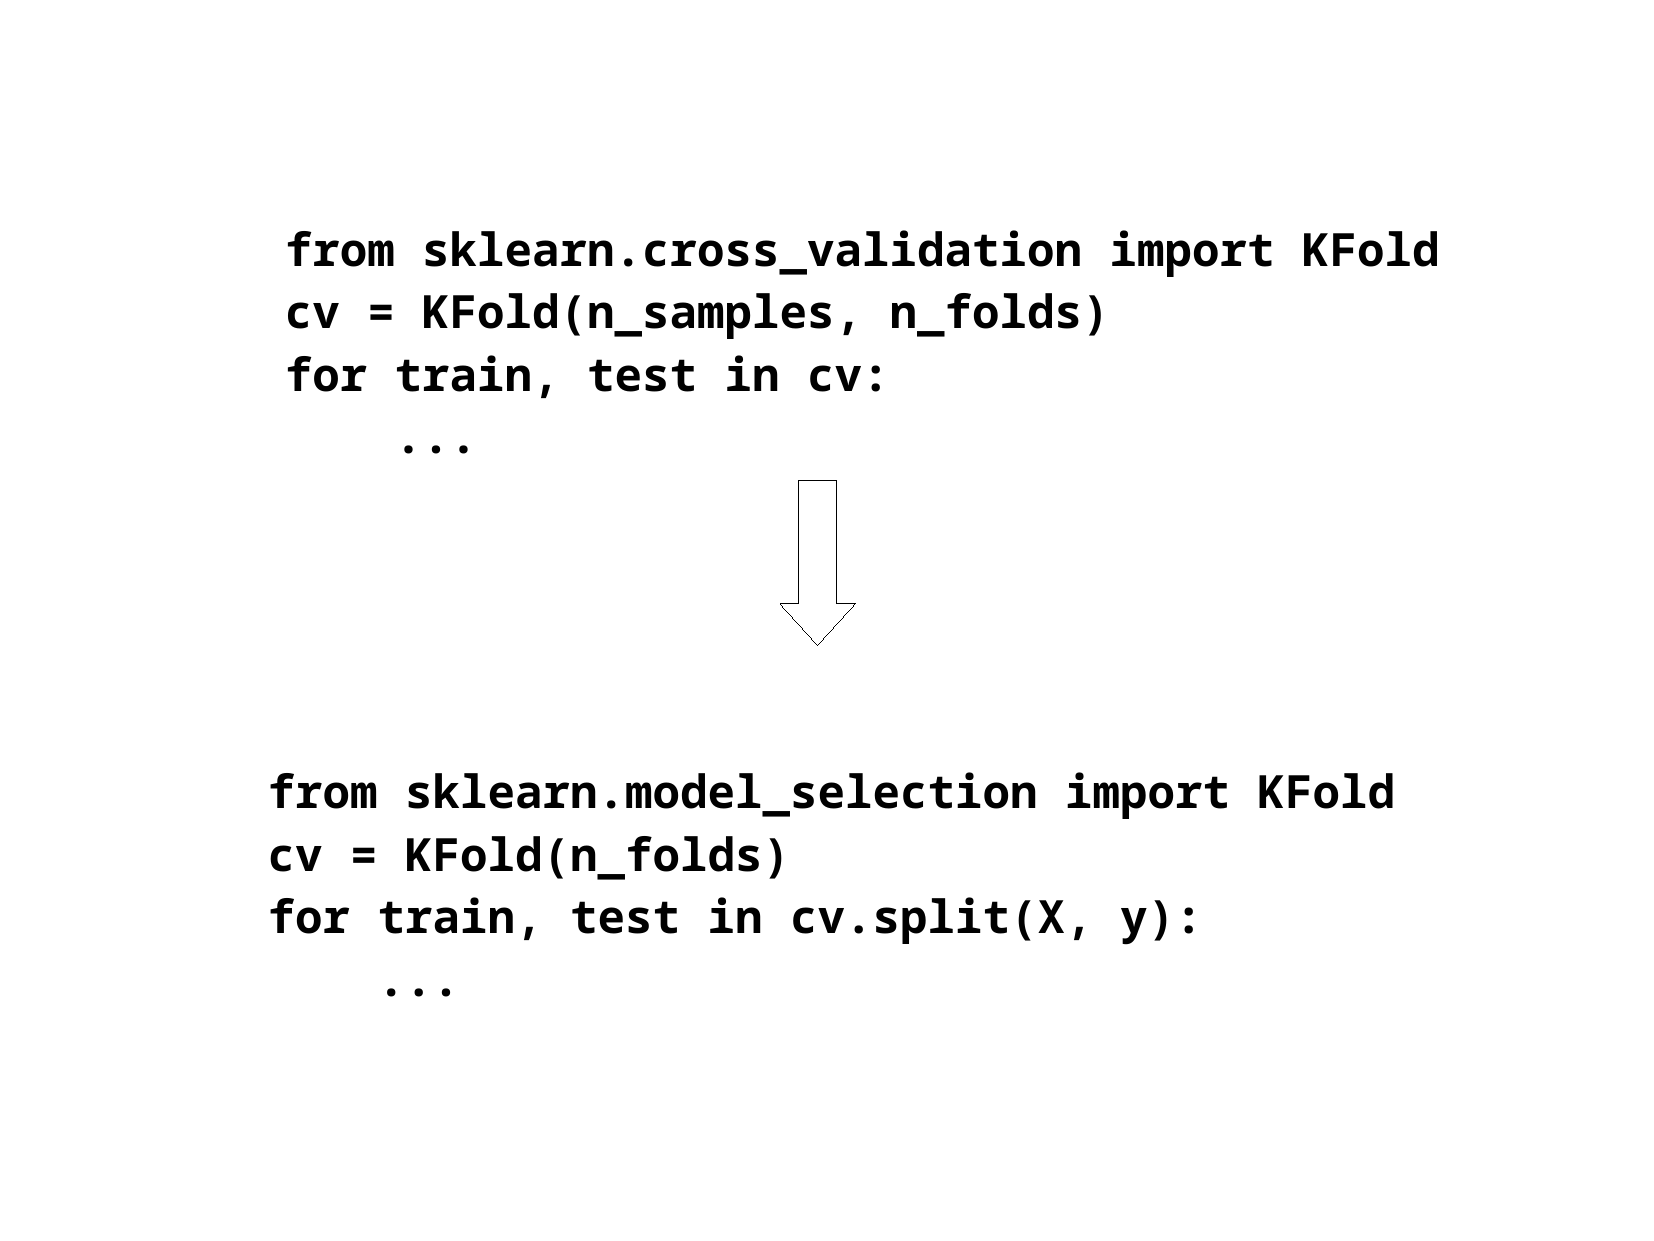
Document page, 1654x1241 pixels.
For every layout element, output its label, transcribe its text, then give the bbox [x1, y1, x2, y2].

text_box from sklearn.cross_validation import KFold cv = KFold(n_samples, n_folds) for train, test in cv: ... [270, 210, 1455, 433]
text_box from sklearn.model_selection import KFold cv = KFold(n_folds) for train, test in cv.split(X, y): ... [252, 752, 1411, 976]
text_box [780, 480, 856, 646]
